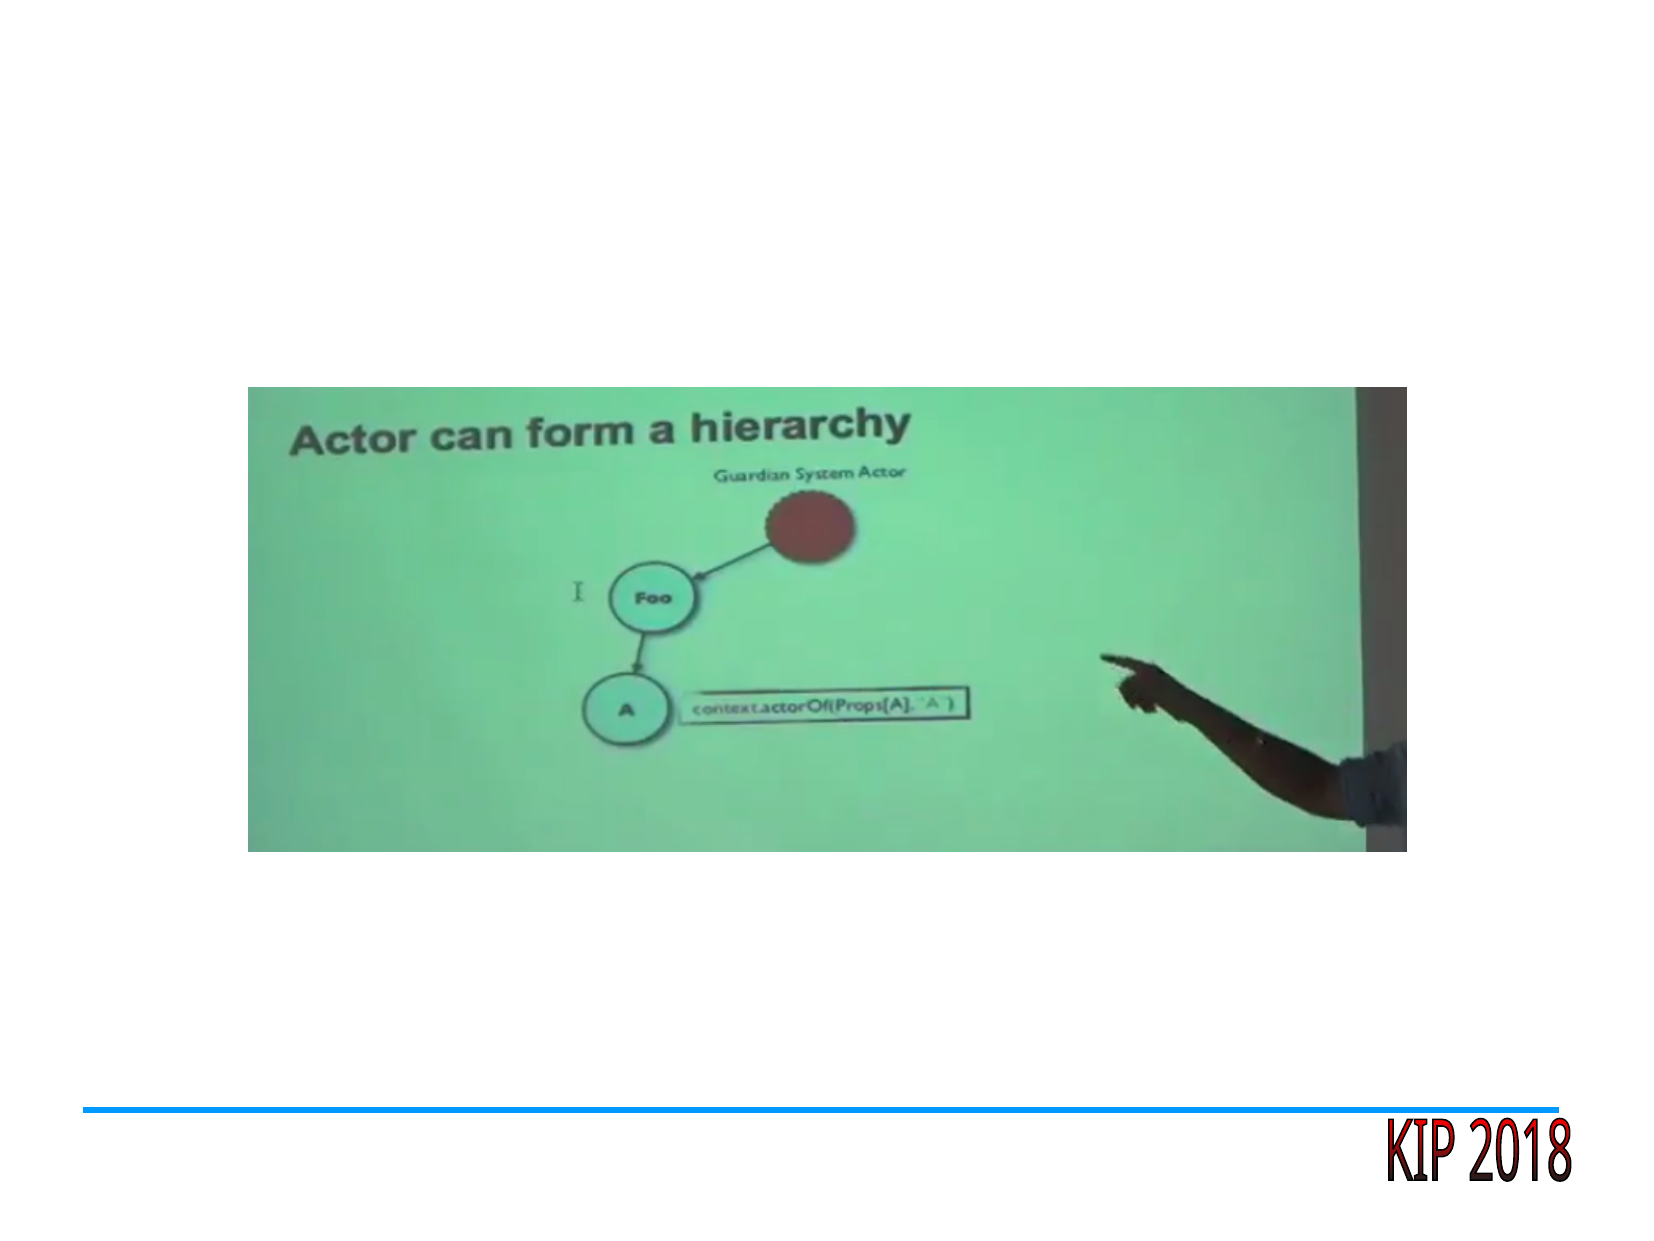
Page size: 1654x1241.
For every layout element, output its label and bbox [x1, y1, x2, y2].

picture [248, 387, 1407, 852]
